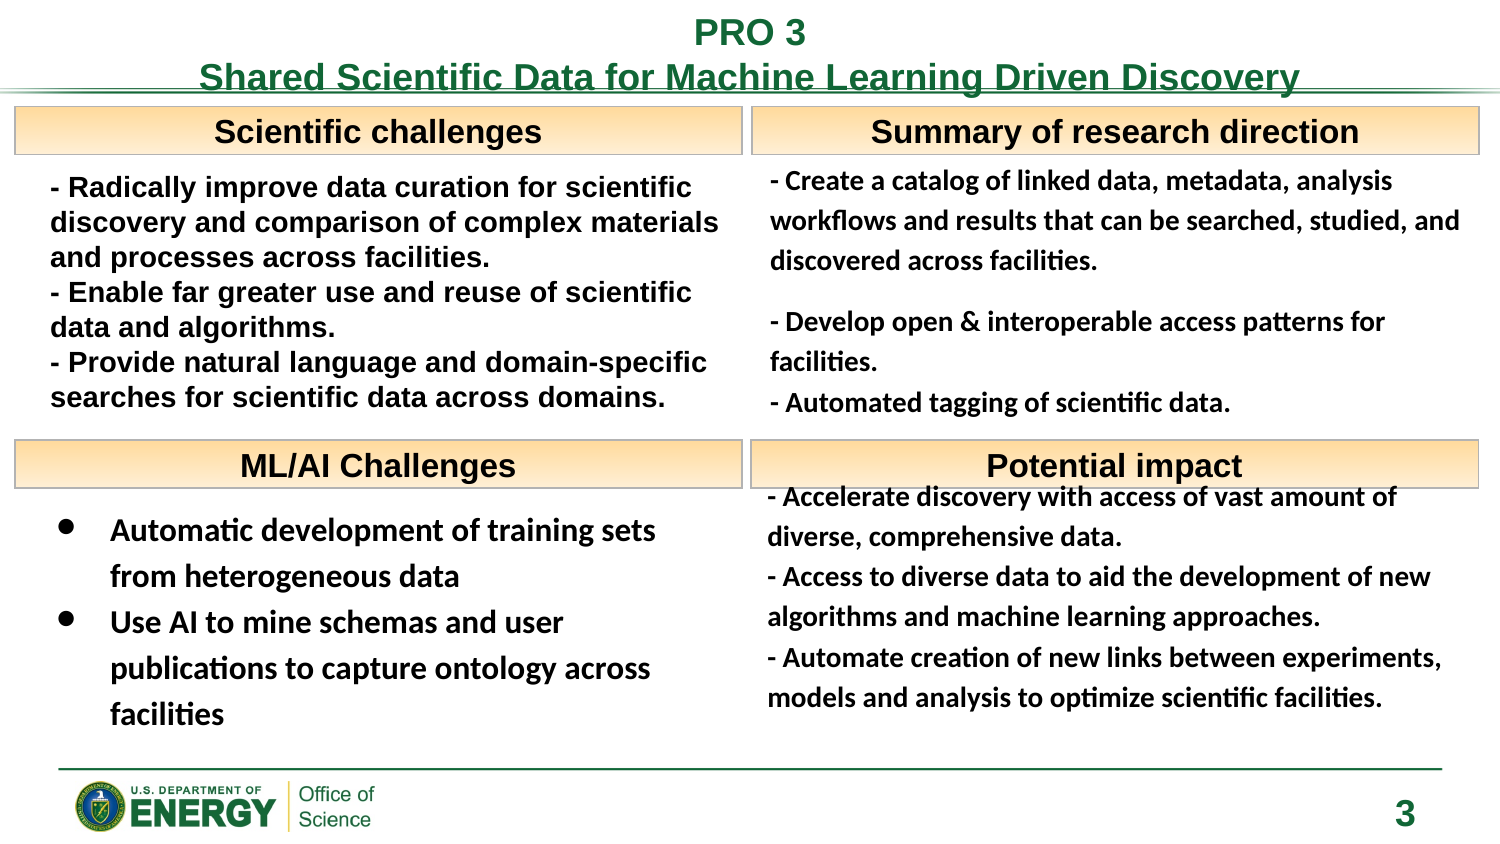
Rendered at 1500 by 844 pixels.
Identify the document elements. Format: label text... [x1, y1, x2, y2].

text_box - Create a catalog of linked data, metadata, analysis workflows and results that can be searched, studied, and discovered across facilities. - Develop open & interoperable access patterns for facilities. - Automated tagging of scientific data. [754, 148, 1477, 423]
text_box <number> [1380, 781, 1443, 827]
text_box - Accelerate discovery with access of vast amount of diverse, comprehensive data. - Access to diverse data to aid the development of new algorithms and machine learning approaches. - Automate creation of new links between experiments, models and analysis to optimize scientific facilities. [752, 464, 1478, 769]
text_box Scientific challenges [14, 107, 743, 155]
text_box Automatic development of training sets from heterogeneous data Use AI to mine schemas and user publications to capture ontology across facilities [20, 495, 746, 769]
text_box - Radically improve data curation for scientific discovery and comparison of complex materials and processes across facilities. - Enable far greater use and reuse of scientific data and algorithms. - Provide natural language and domain-specific searches for scientific data across domains. [35, 161, 753, 454]
text_box ML/AI Challenges [14, 439, 743, 488]
picture [0, 107, 1500, 844]
title PRO 3 Shared Scientific Data for Machine Learning Driven Discovery [0, 0, 1500, 107]
text_box Summary of research direction [751, 107, 1480, 155]
text_box Potential impact [751, 439, 1479, 488]
